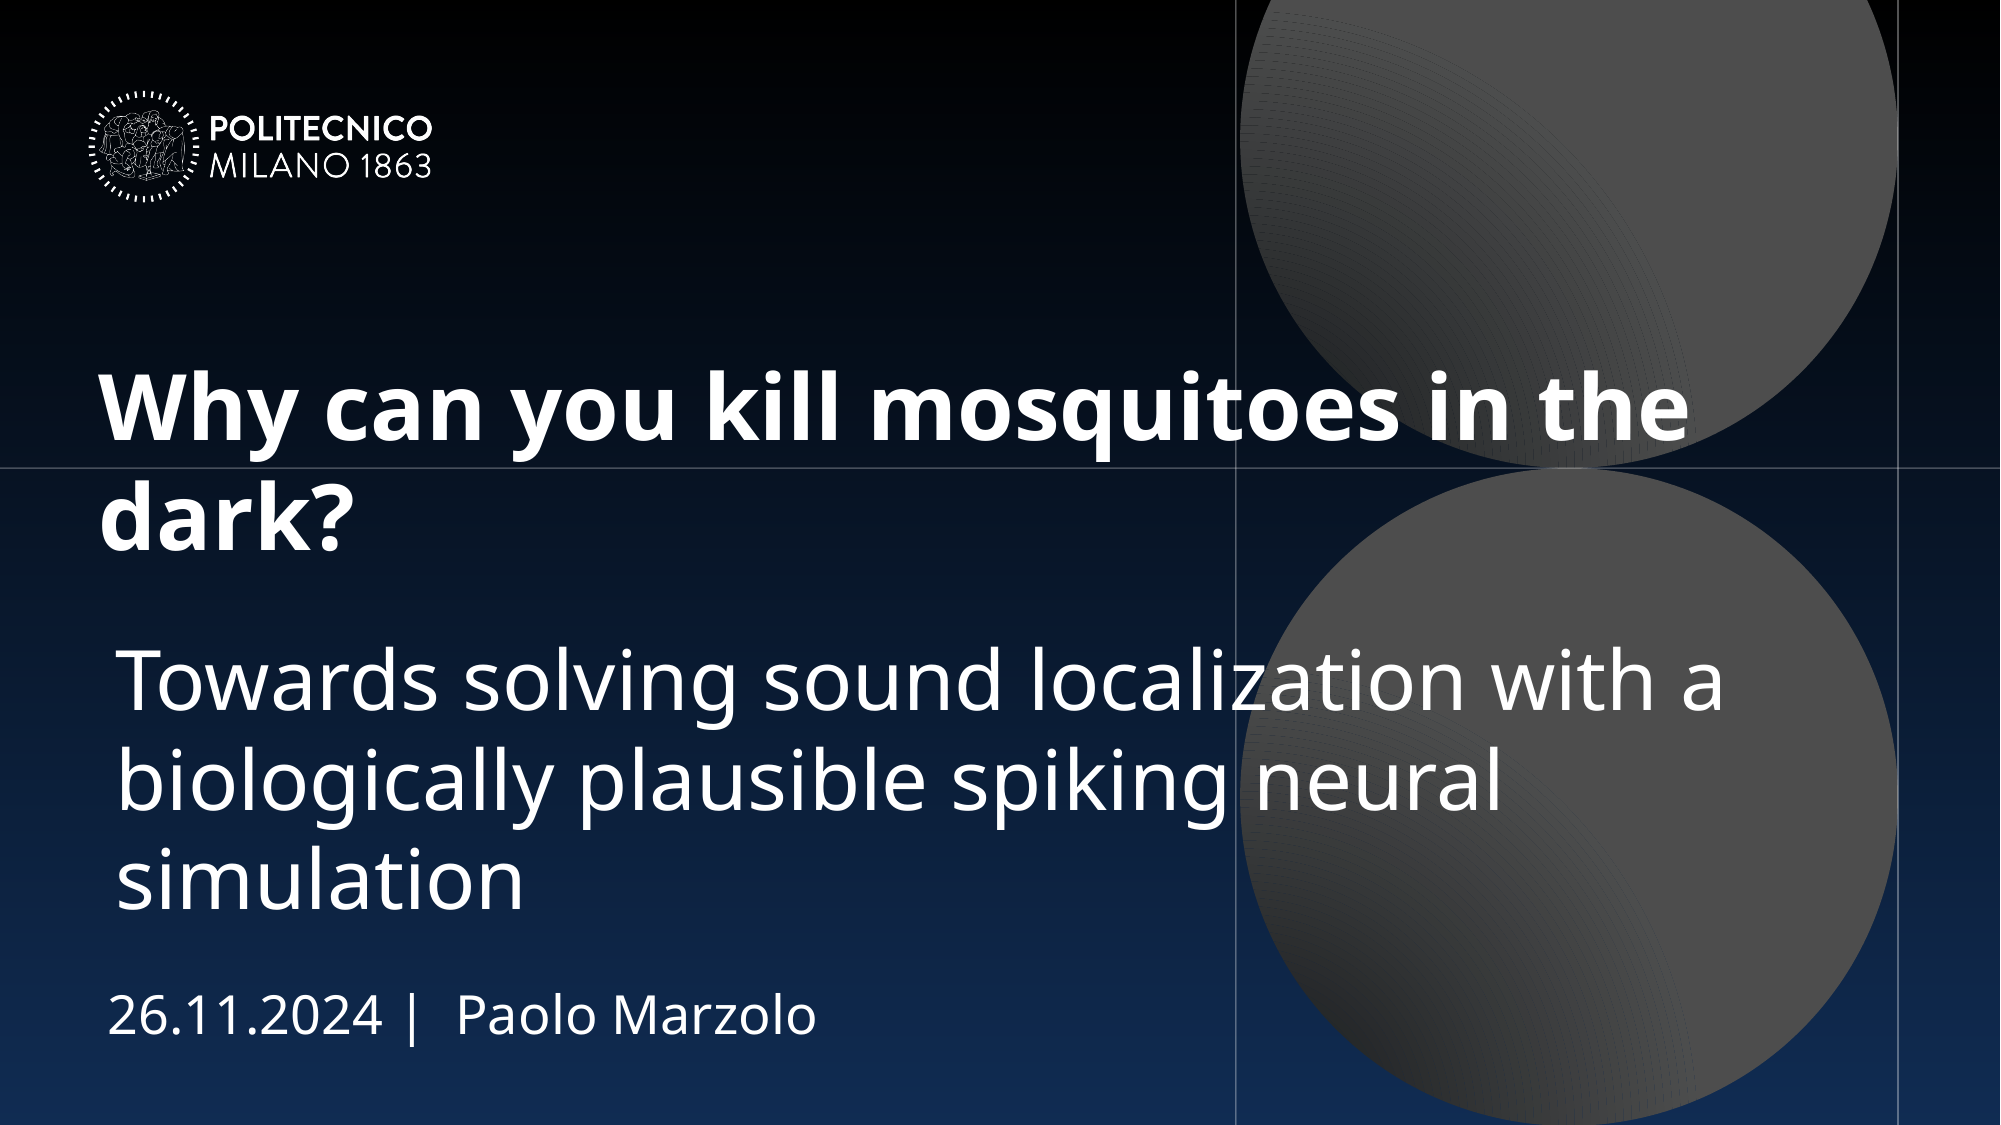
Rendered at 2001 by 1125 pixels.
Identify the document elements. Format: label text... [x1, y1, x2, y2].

list 26.11.2024 | Paolo Marzolo [99, 972, 996, 1054]
title Why can you kill mosquitoes in the dark? [98, 289, 1902, 503]
text_box Towards solving sound localization with a biologically plausible spiking neural simulation [100, 619, 1900, 837]
